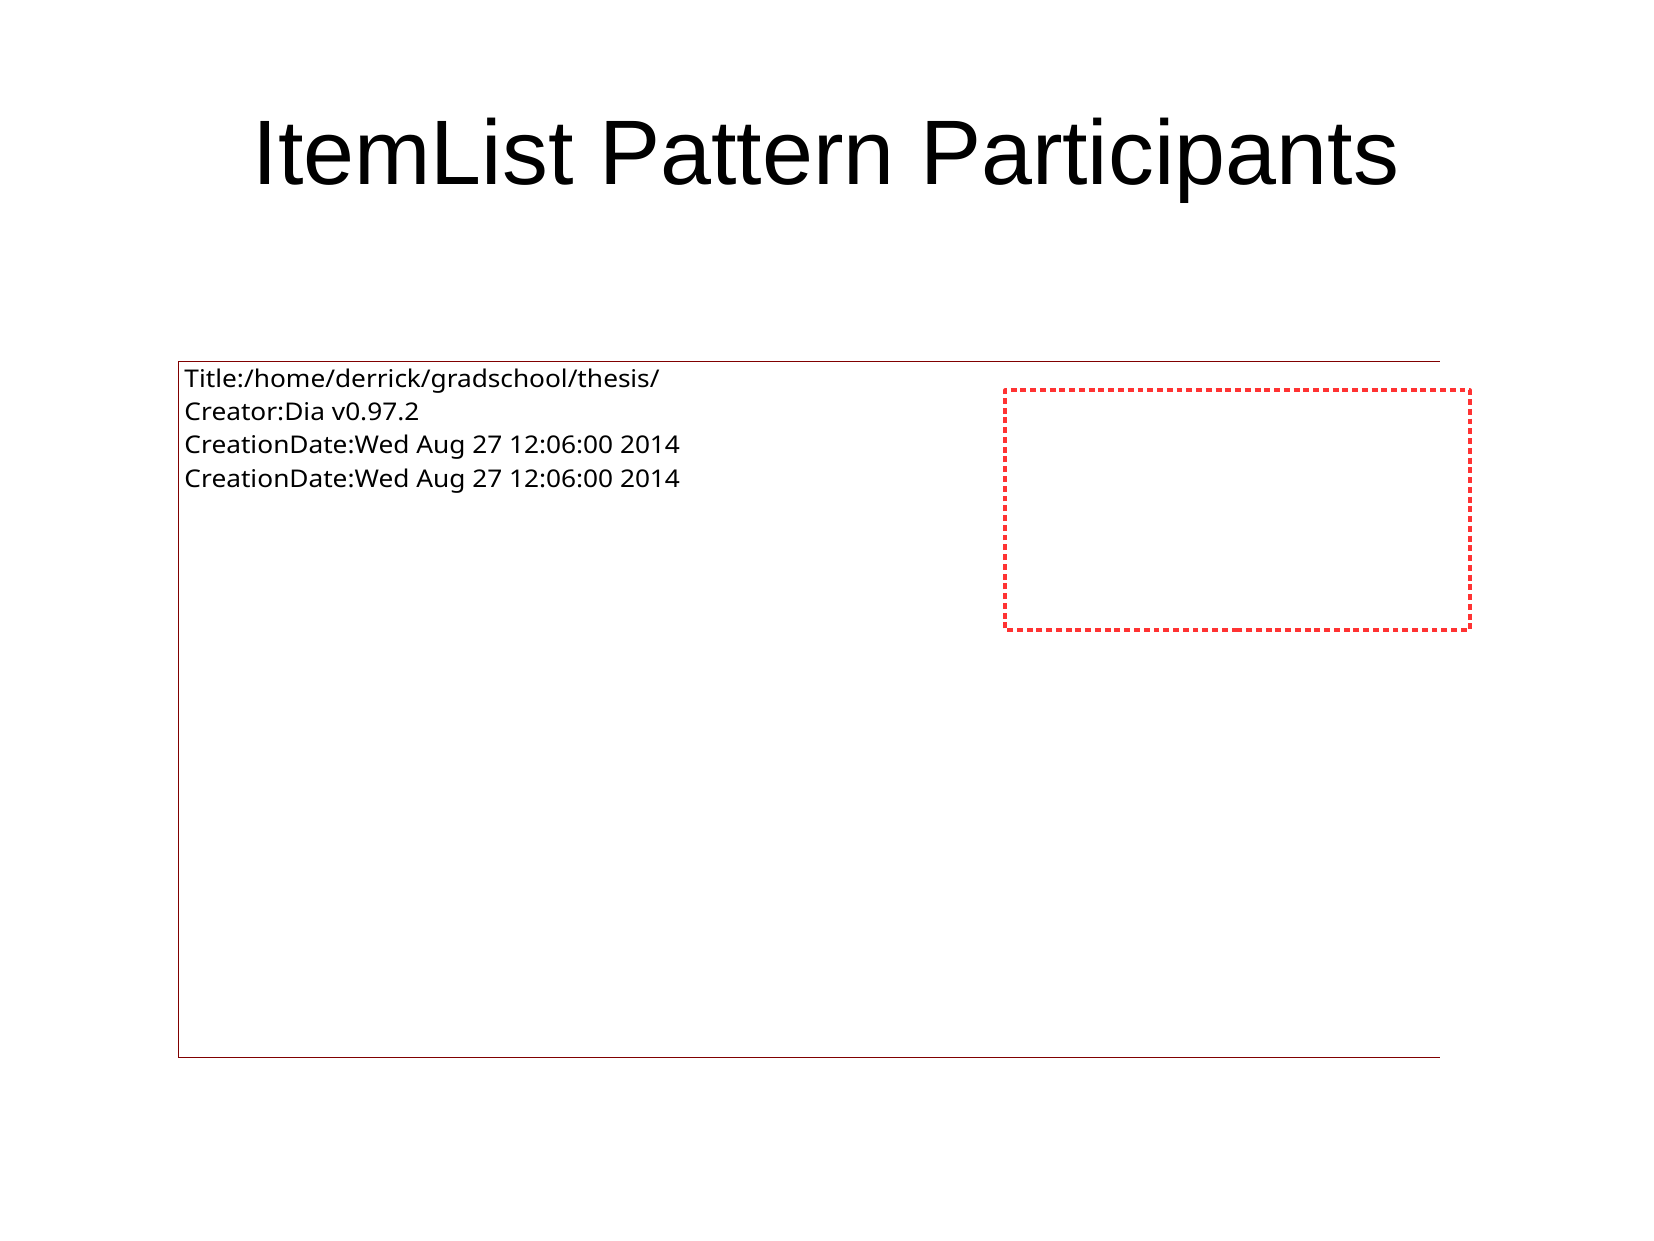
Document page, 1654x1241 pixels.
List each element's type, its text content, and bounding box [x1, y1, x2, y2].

picture [175, 360, 1441, 1058]
title ItemList Pattern Participants [82, 49, 1571, 257]
